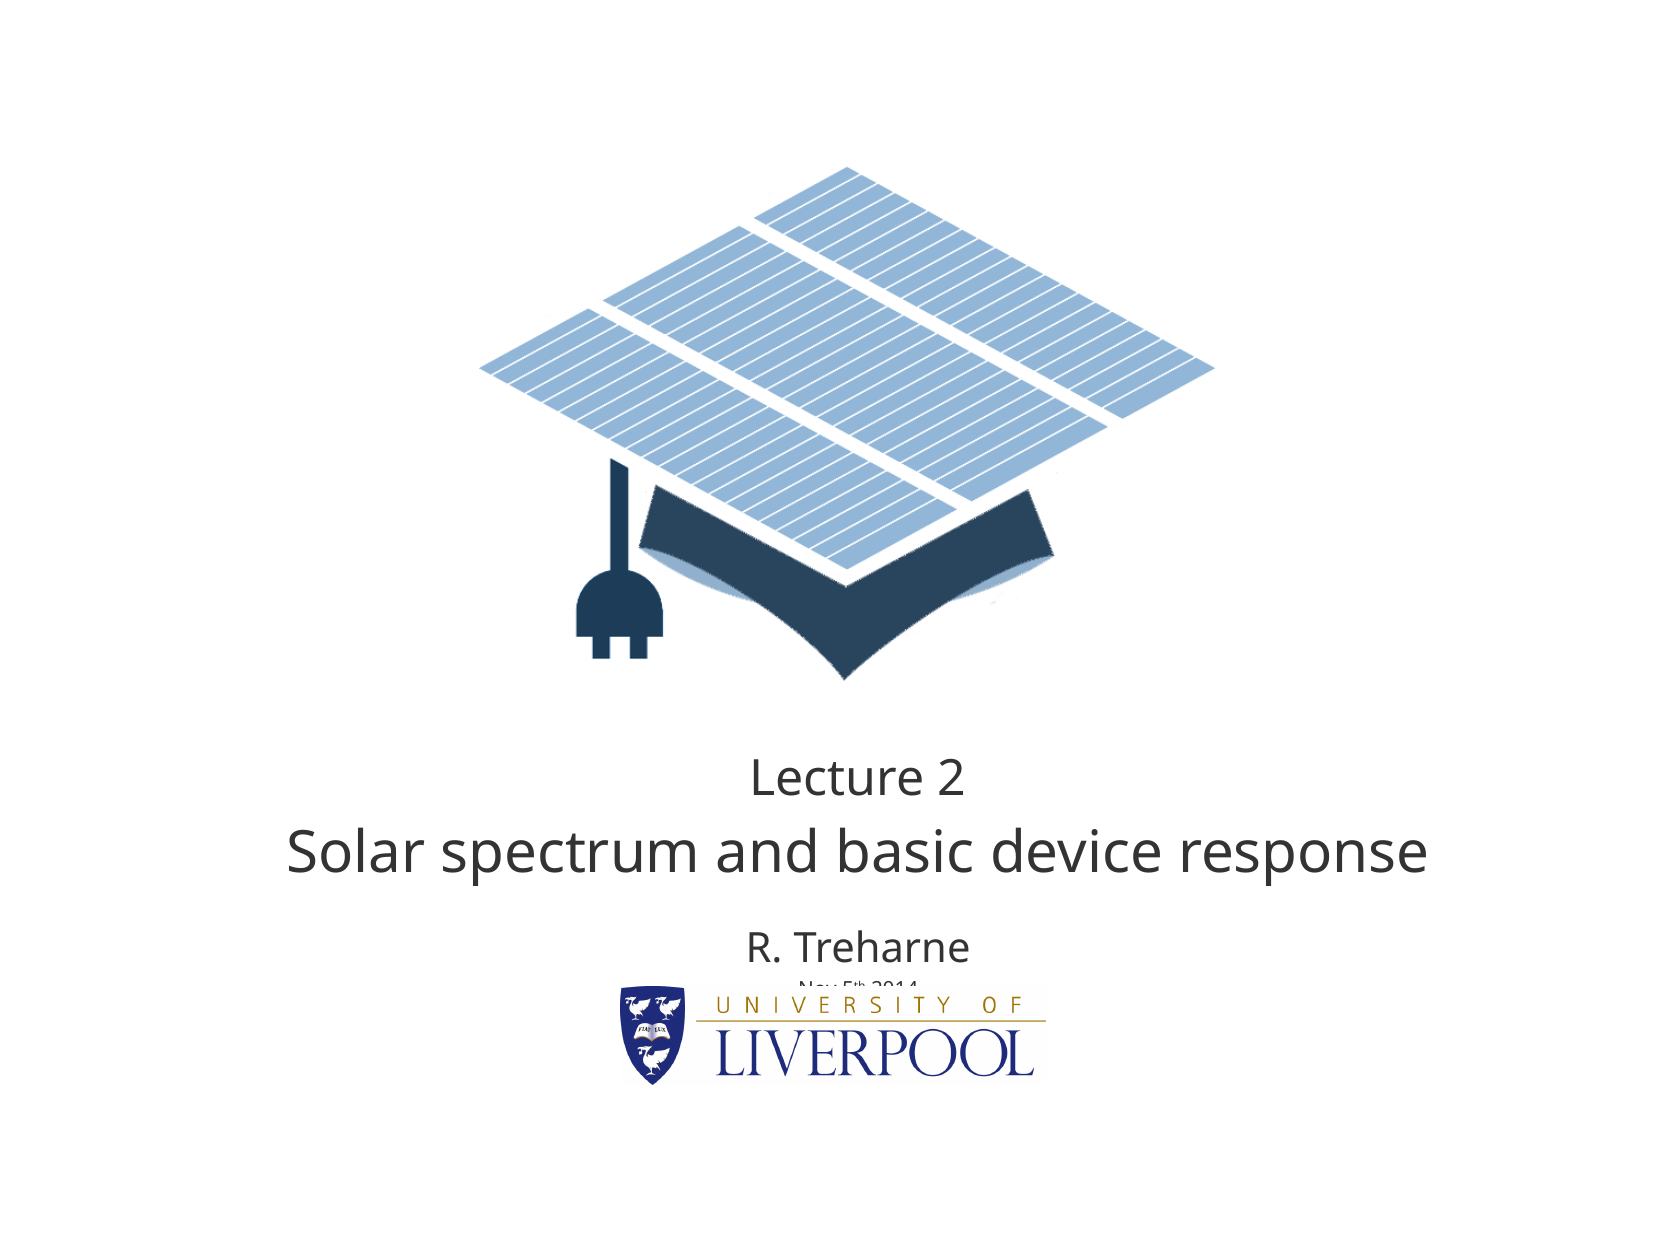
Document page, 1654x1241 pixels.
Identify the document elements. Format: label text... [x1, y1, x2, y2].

picture [620, 986, 1046, 1085]
picture [454, 41, 1229, 734]
text_box Lecture 2 Solar spectrum and basic device response R. Treharne Nov 5th 2014 [271, 734, 1419, 975]
